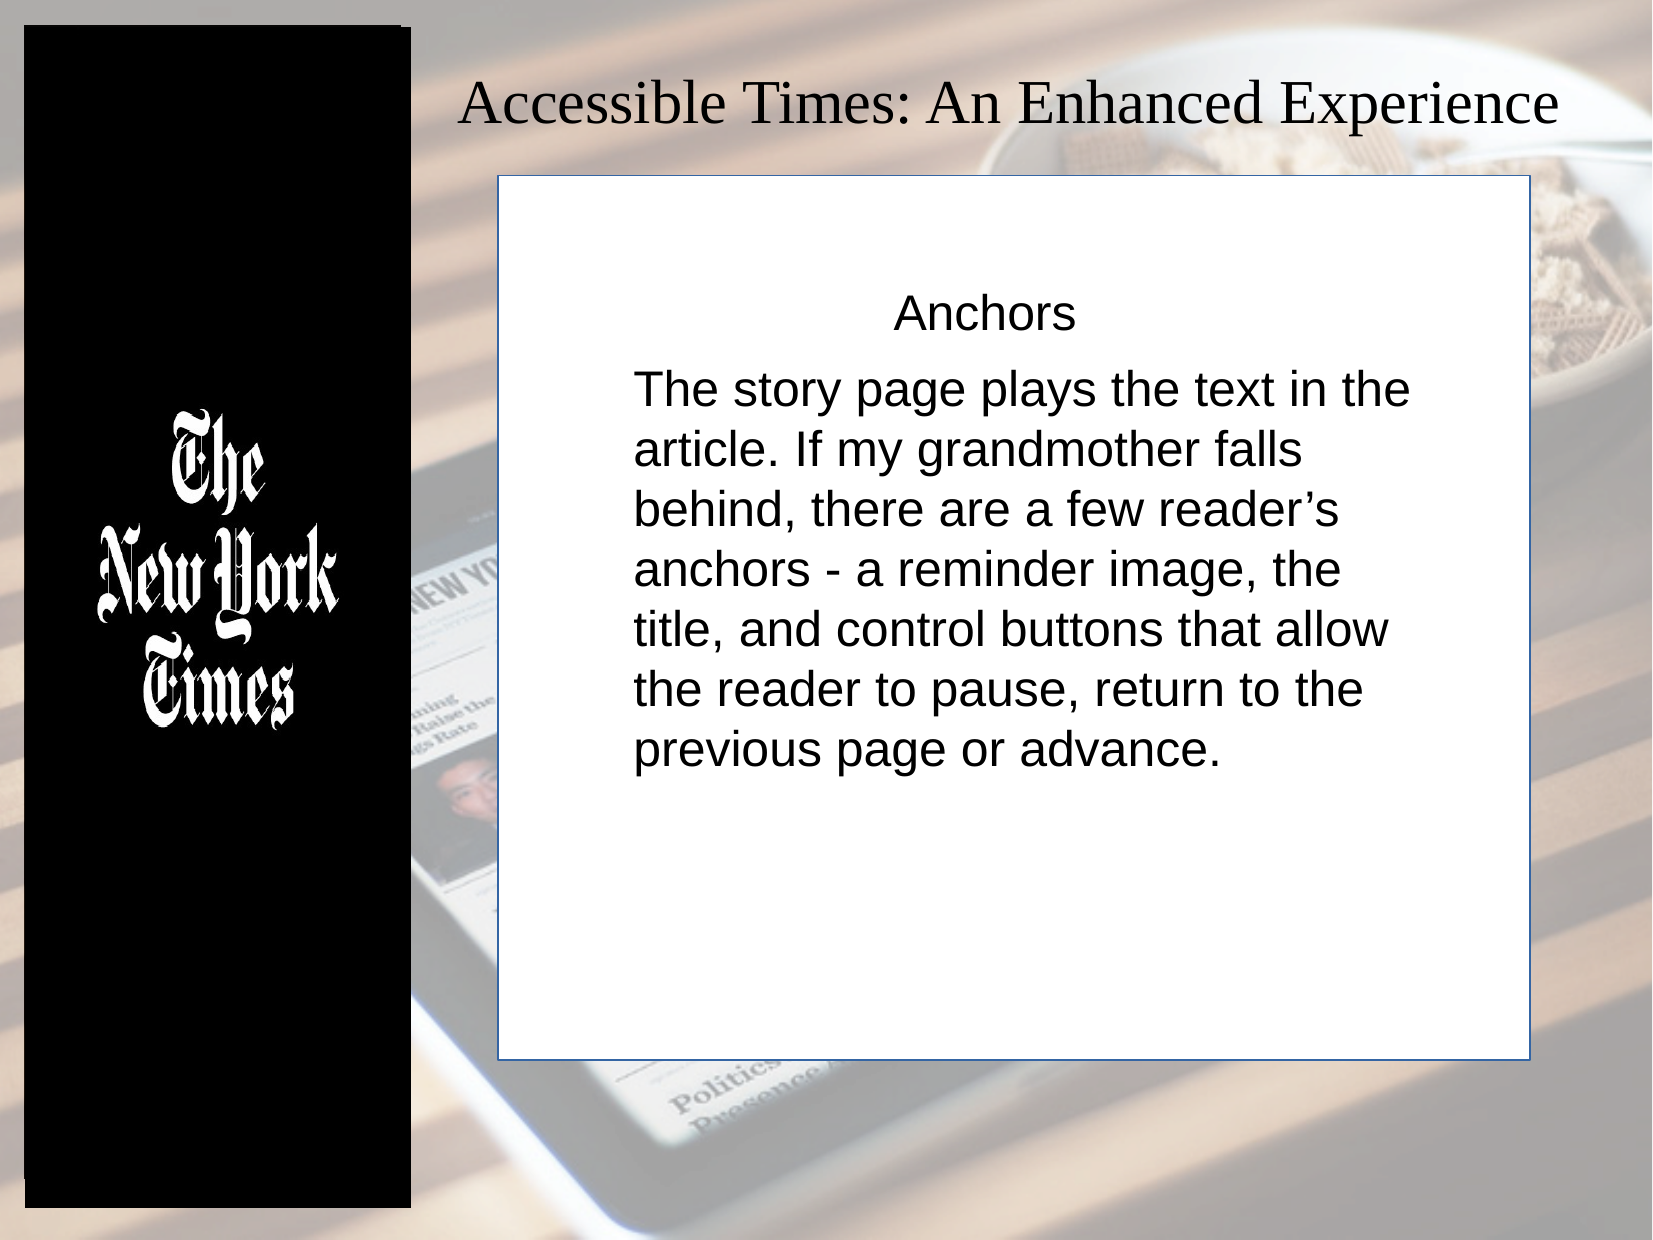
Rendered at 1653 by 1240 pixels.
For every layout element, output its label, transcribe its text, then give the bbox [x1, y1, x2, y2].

text_box Accessible Times: An Enhanced Experience [450, 60, 1569, 145]
text_box The story page plays the text in the article. If my grandmother falls behind, there are a few reader’s anchors - a reminder image, the title, and control buttons that allow the reader to pause, return to the previous page or advance. [618, 349, 1459, 815]
picture [0, 0, 1653, 1240]
text_box Anchors [893, 285, 1178, 341]
